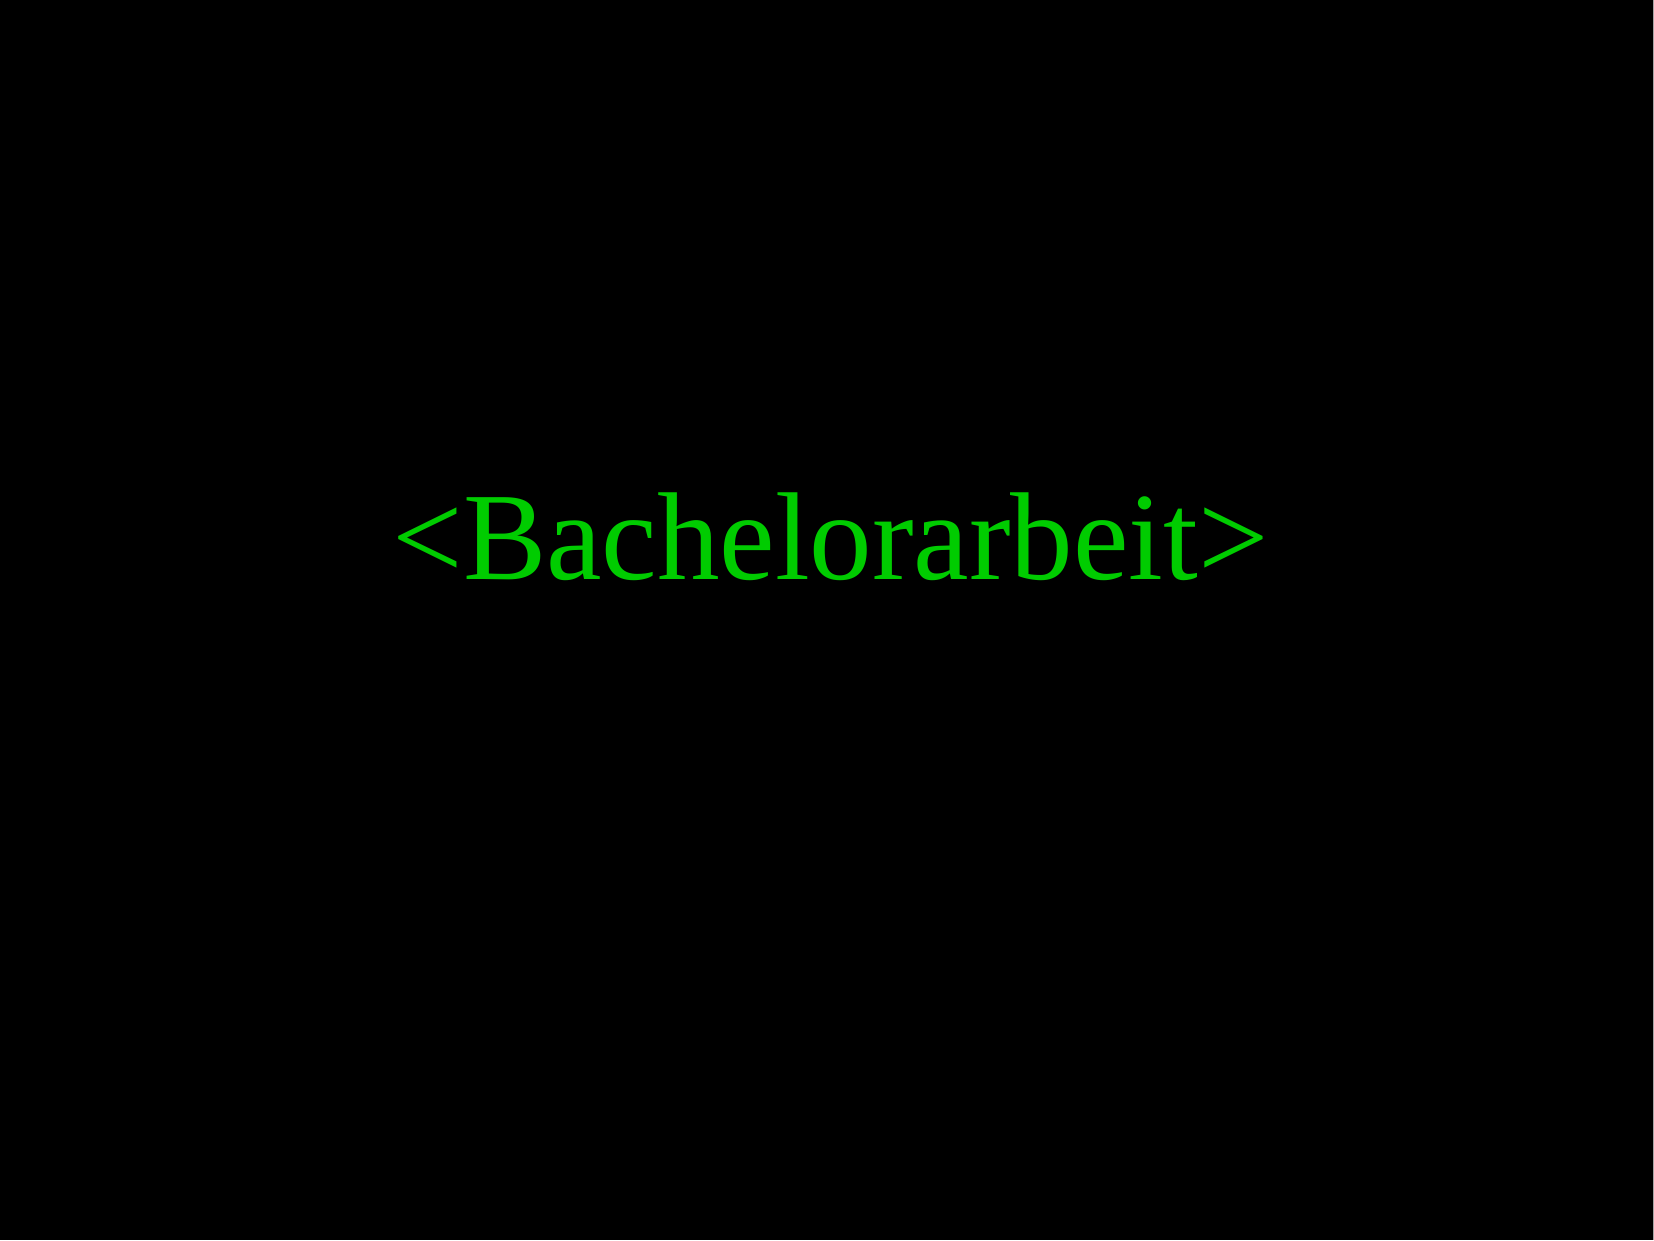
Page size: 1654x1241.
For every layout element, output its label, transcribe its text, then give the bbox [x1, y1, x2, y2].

text_box <Bachelorarbeit> [377, 460, 1285, 646]
